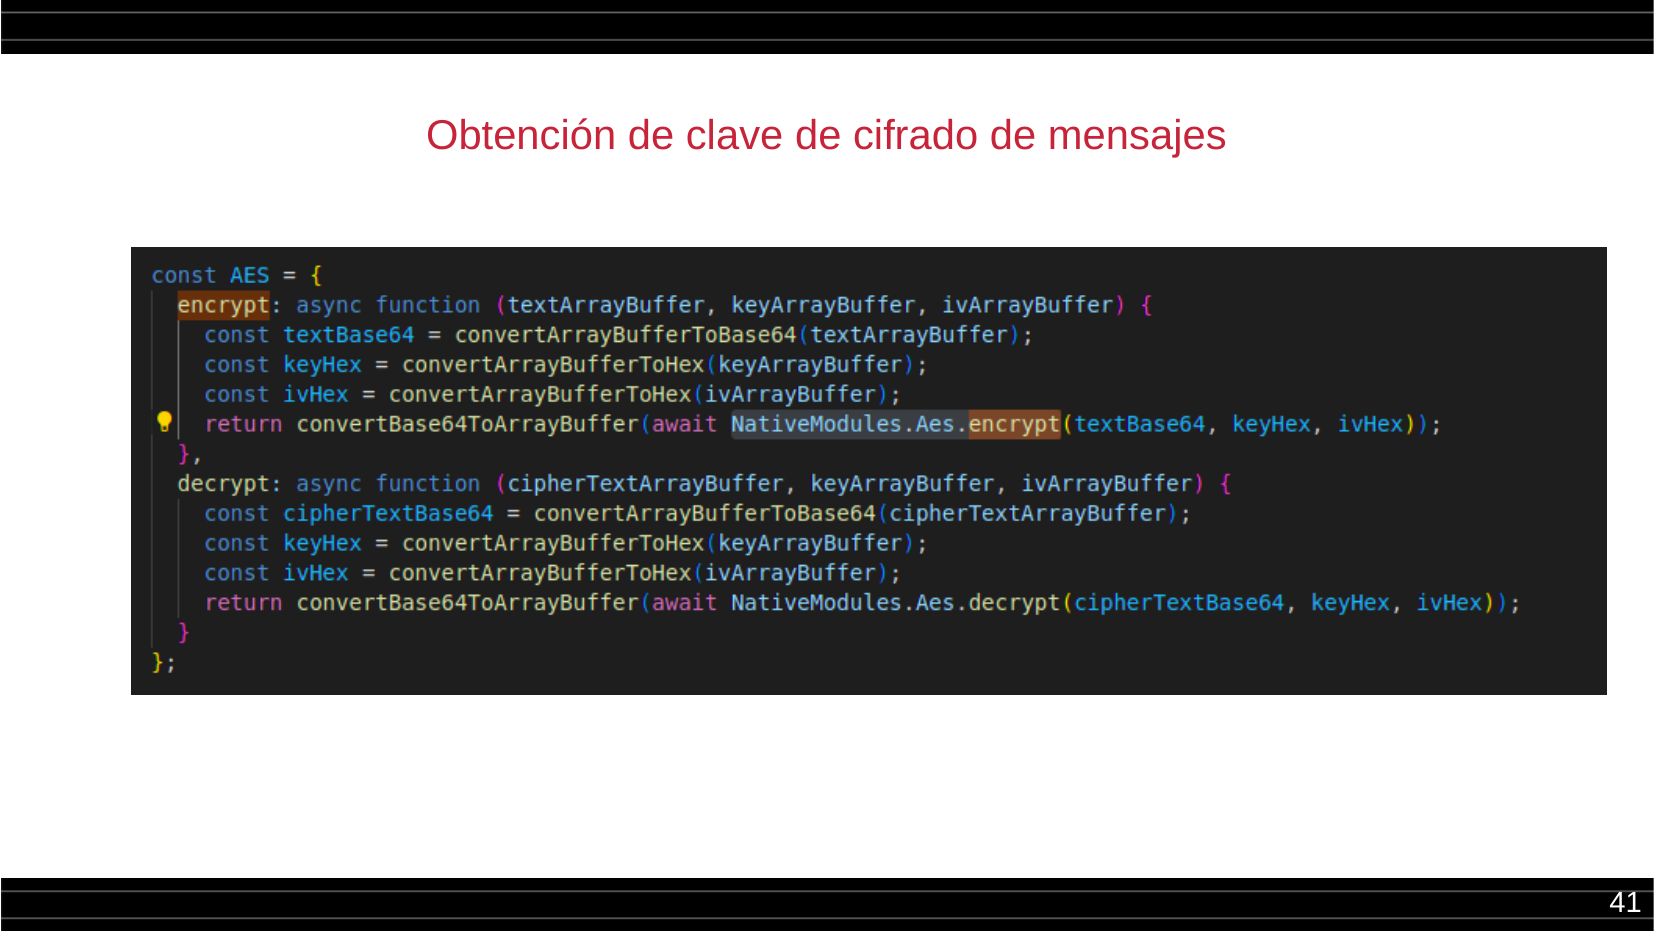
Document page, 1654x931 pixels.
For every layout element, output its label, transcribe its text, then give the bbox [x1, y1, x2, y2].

picture [131, 247, 1607, 695]
picture [1, 0, 1654, 54]
picture [1, 878, 1654, 931]
title Obtención de clave de cifrado de mensajes [82, 92, 1571, 178]
